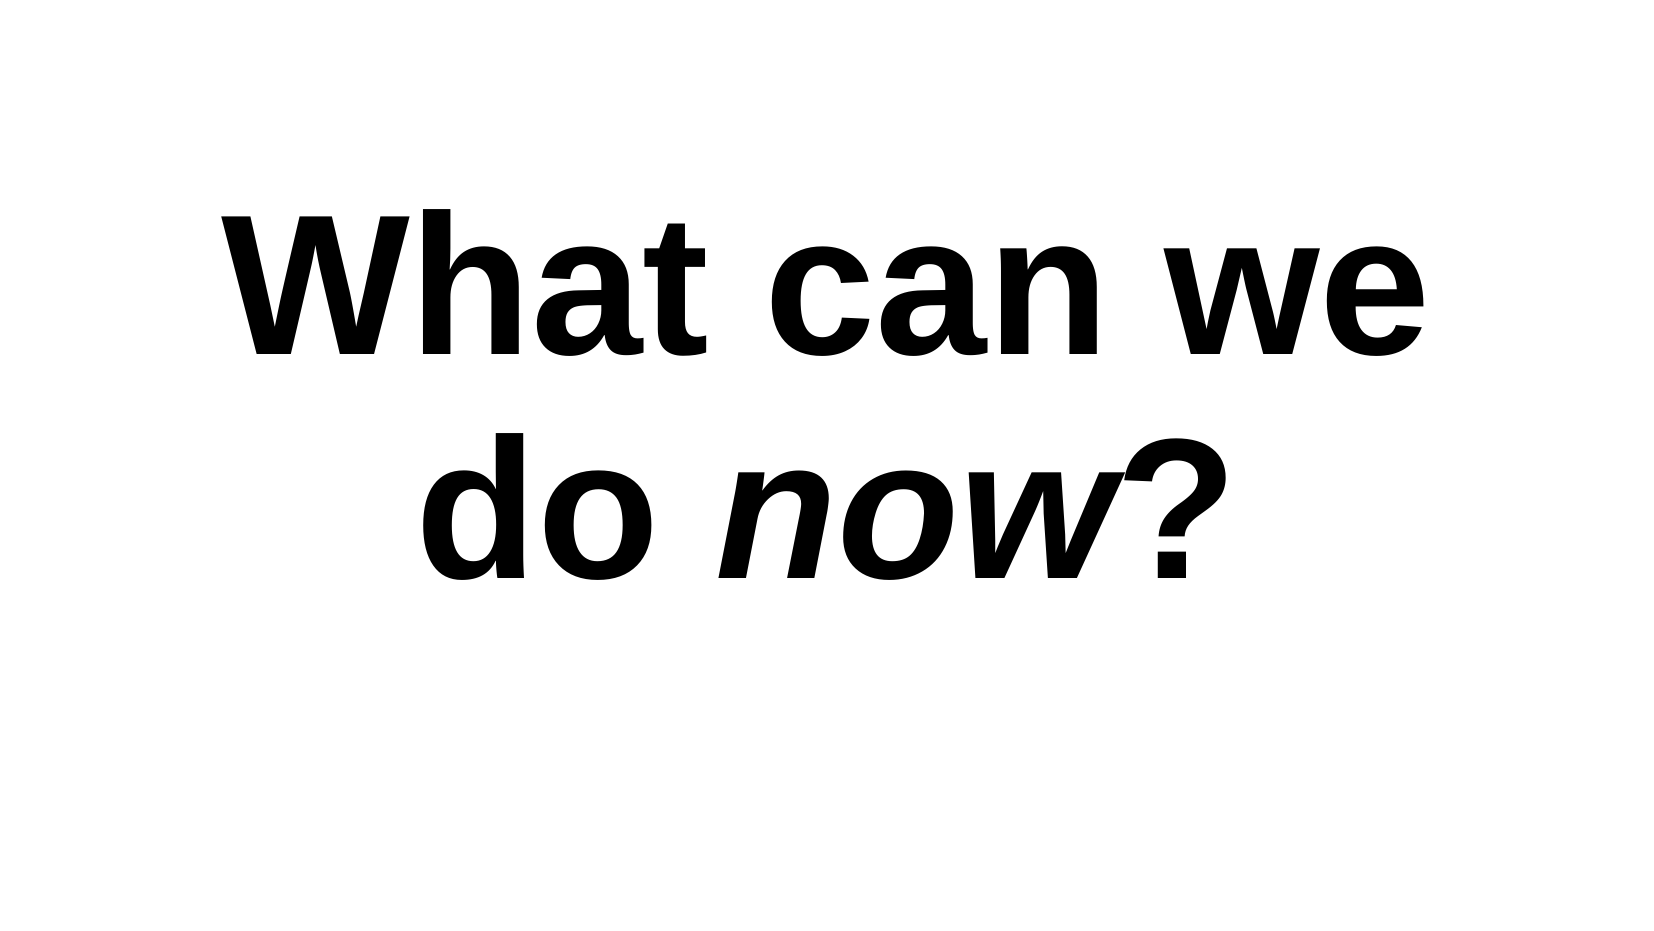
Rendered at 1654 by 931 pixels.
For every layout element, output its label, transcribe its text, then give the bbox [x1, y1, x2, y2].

subtitle What can we do now? [82, 37, 1571, 757]
